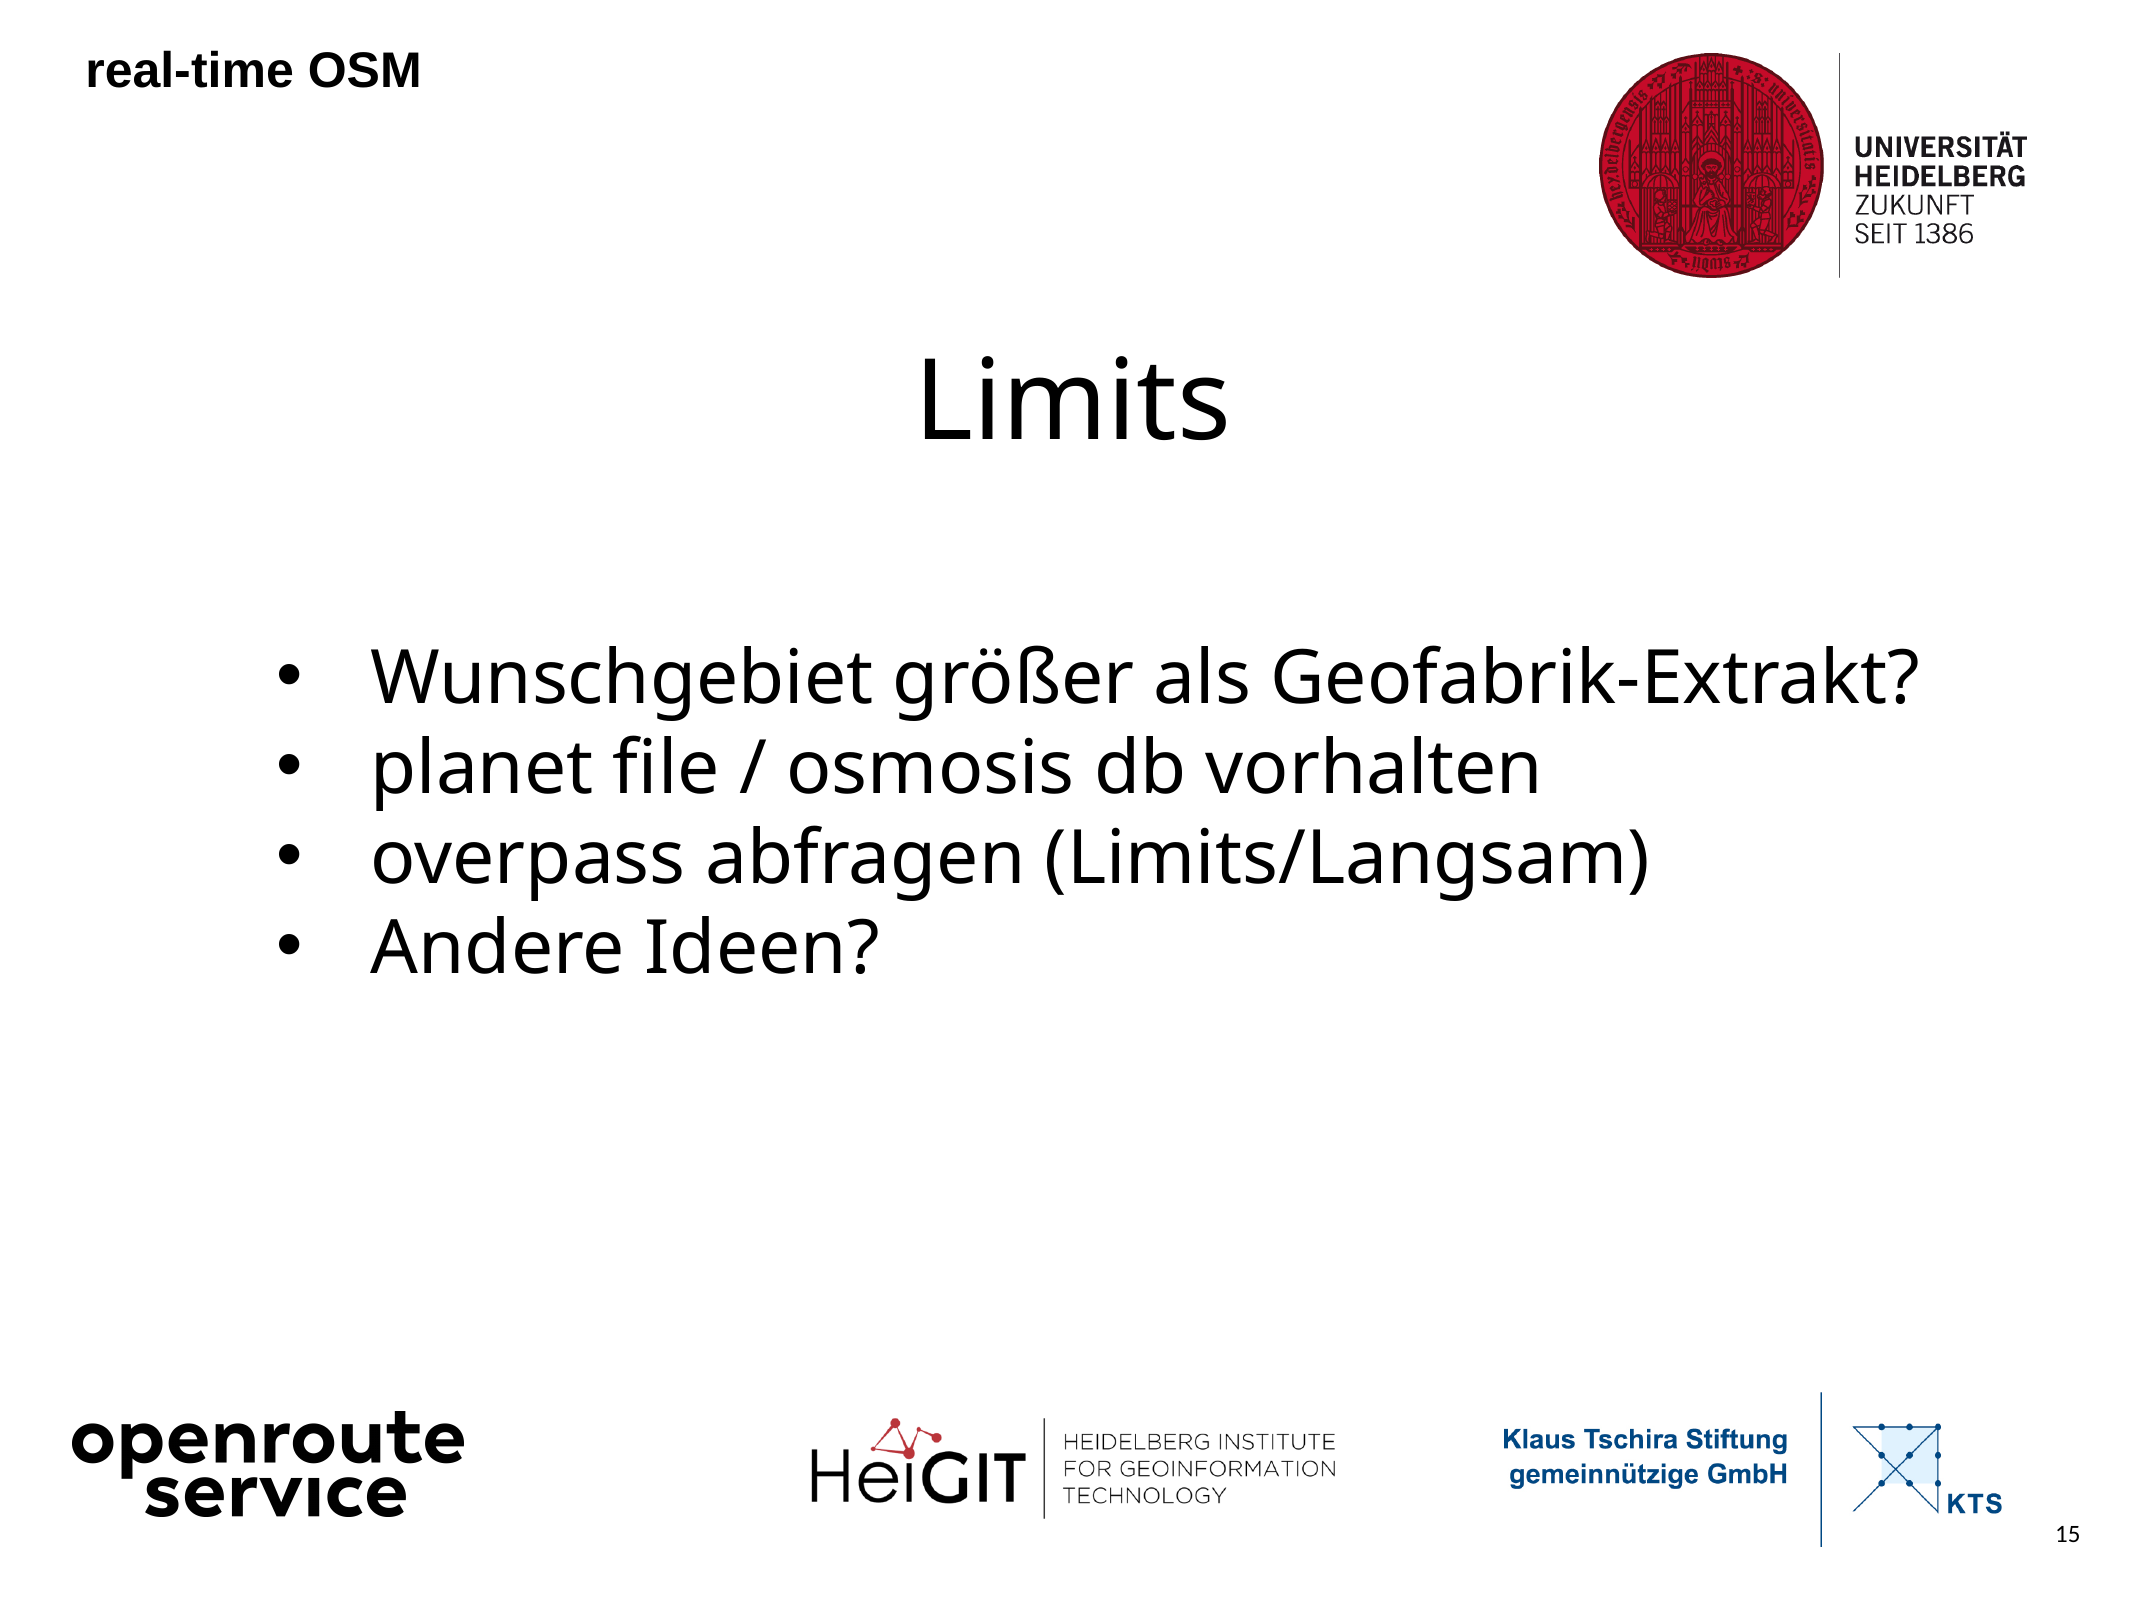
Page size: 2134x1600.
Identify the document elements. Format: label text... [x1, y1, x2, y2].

picture [1474, 1330, 2034, 1597]
picture [797, 1395, 1349, 1533]
text_box real-time OSM [74, 26, 434, 109]
text_box Limits [906, 318, 1240, 471]
text_box Wunschgebiet größer als Geofabrik-Extrakt? planet file / osmosis db vorhalten overpass abfragen (Limits/Langsam) Andere Ideen? [268, 620, 1930, 997]
picture [1599, 53, 2027, 278]
picture [72, 1411, 464, 1517]
